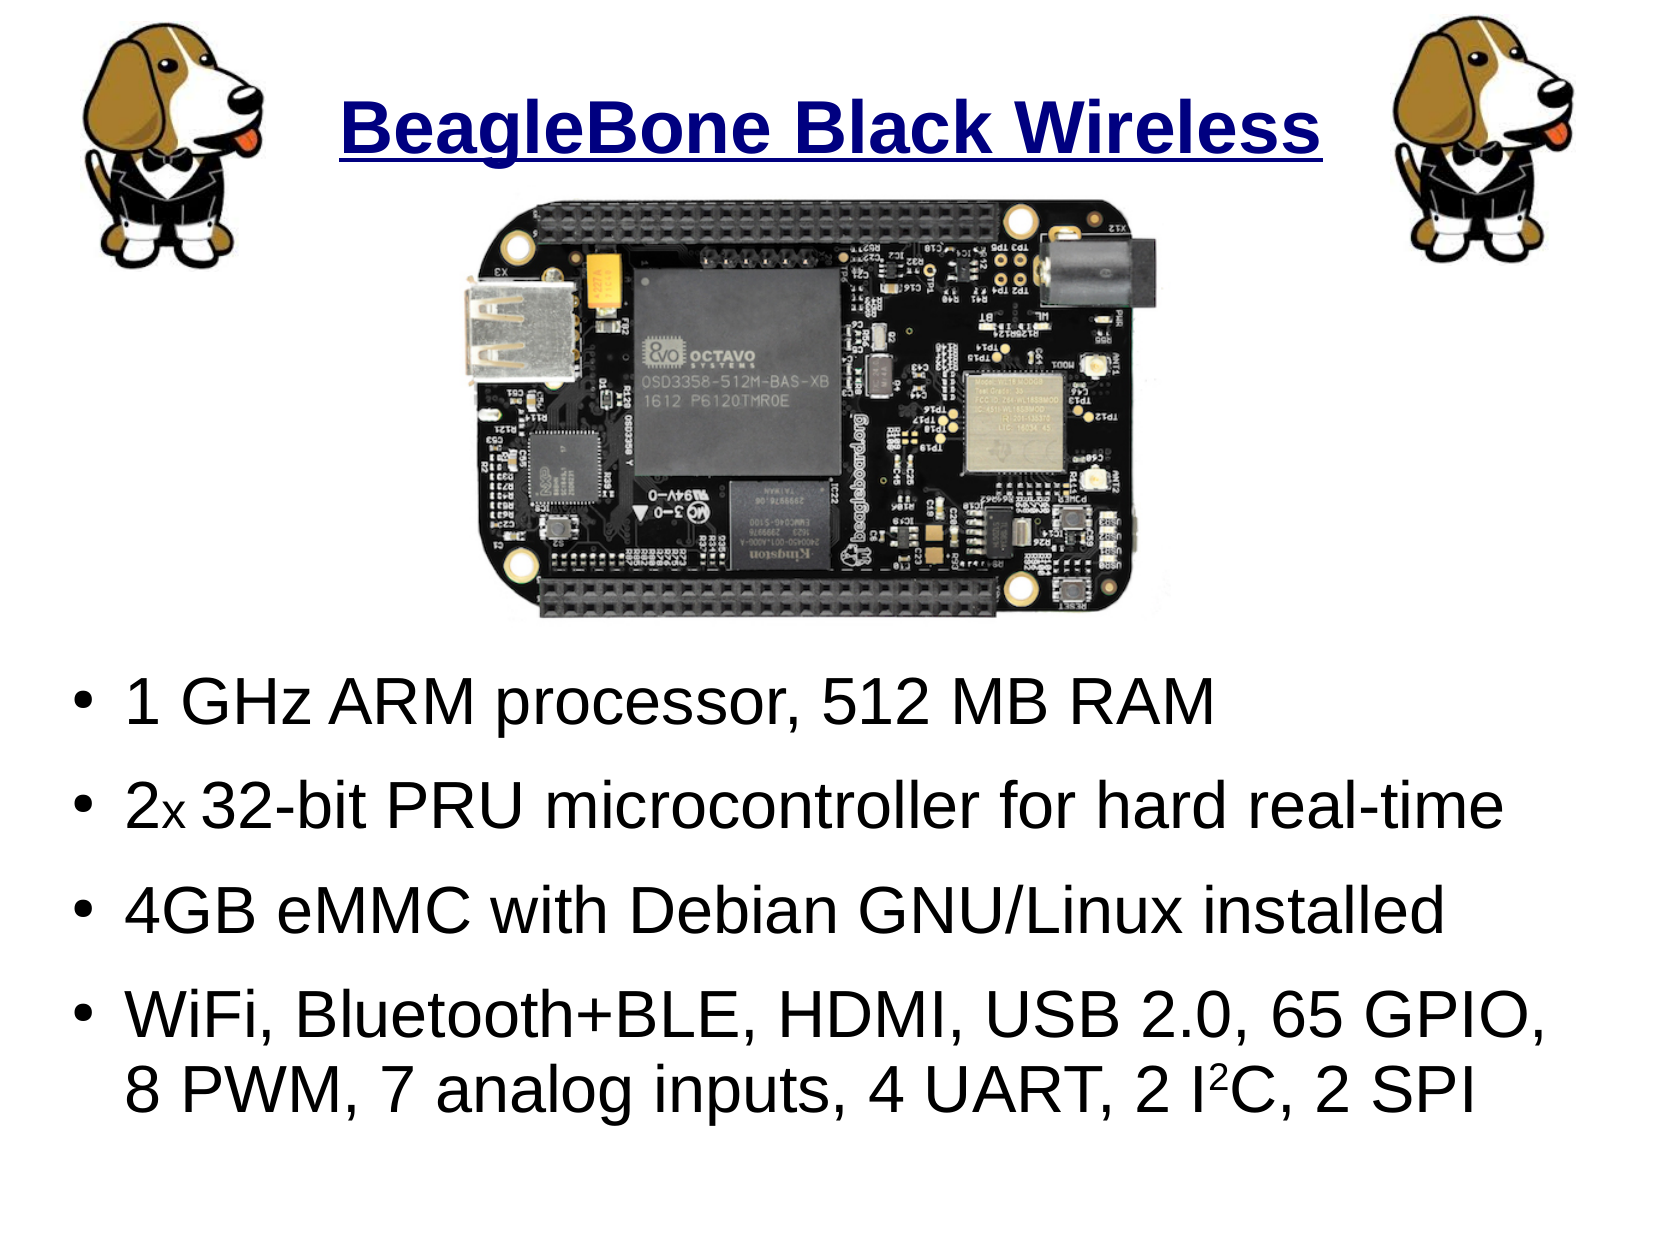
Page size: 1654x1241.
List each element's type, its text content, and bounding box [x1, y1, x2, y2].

picture [80, 21, 266, 273]
picture [450, 231, 1171, 590]
picture [1390, 14, 1576, 266]
list 1 GHz ARM processor, 512 MB RAM 2x 32-bit PRU microcontroller for hard real-time 4GB eMMC with Debian GNU/Linux installed WiFi, Bluetooth+BLE, HDMI, USB 2.0, 65 GPIO, 8 PWM, 7 analog inputs, 4 UART, 2 I2C, 2 SPI [53, 590, 1599, 1241]
title BeagleBone Black Wireless [266, 23, 1390, 231]
